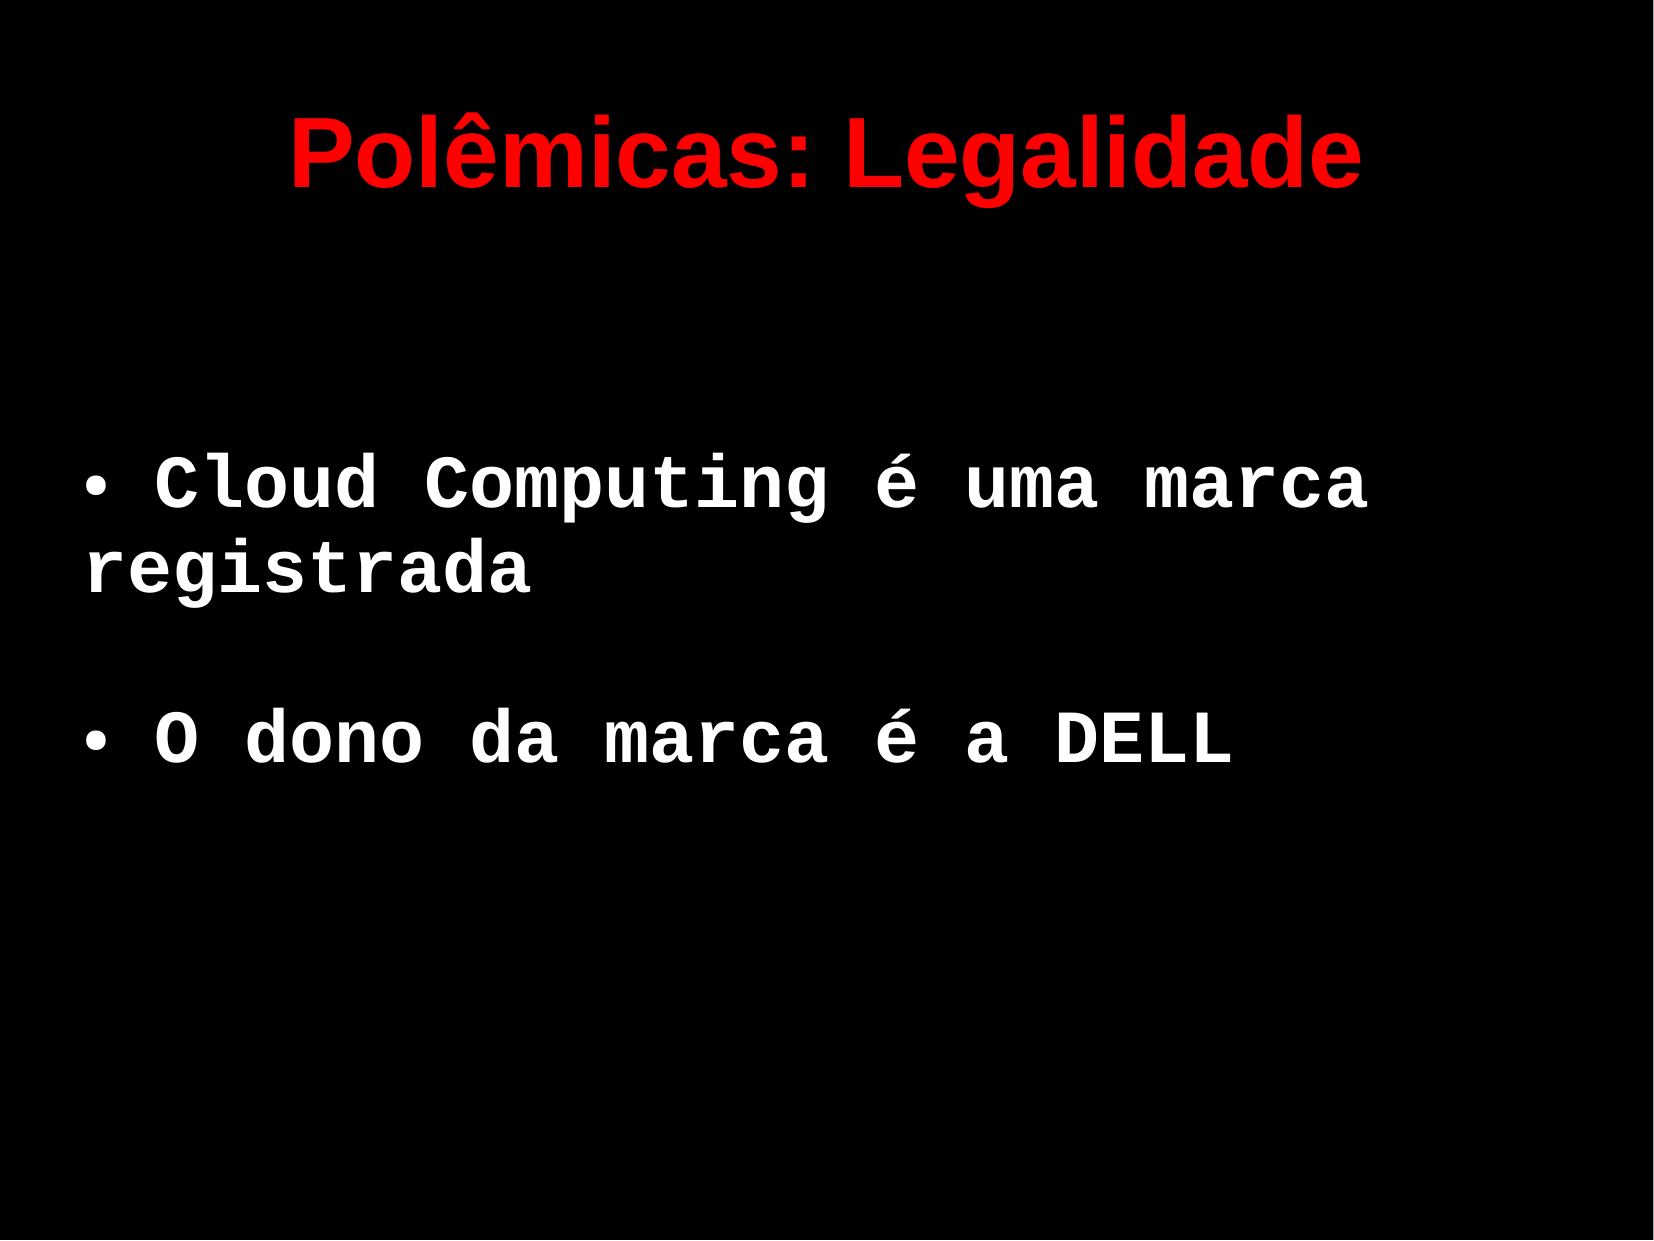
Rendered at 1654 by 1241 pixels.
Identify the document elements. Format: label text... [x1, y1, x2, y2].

subtitle Cloud Computing é uma marca registrada O dono da marca é a DELL [82, 290, 1571, 1109]
title Polêmicas: Legalidade [82, 49, 1571, 257]
